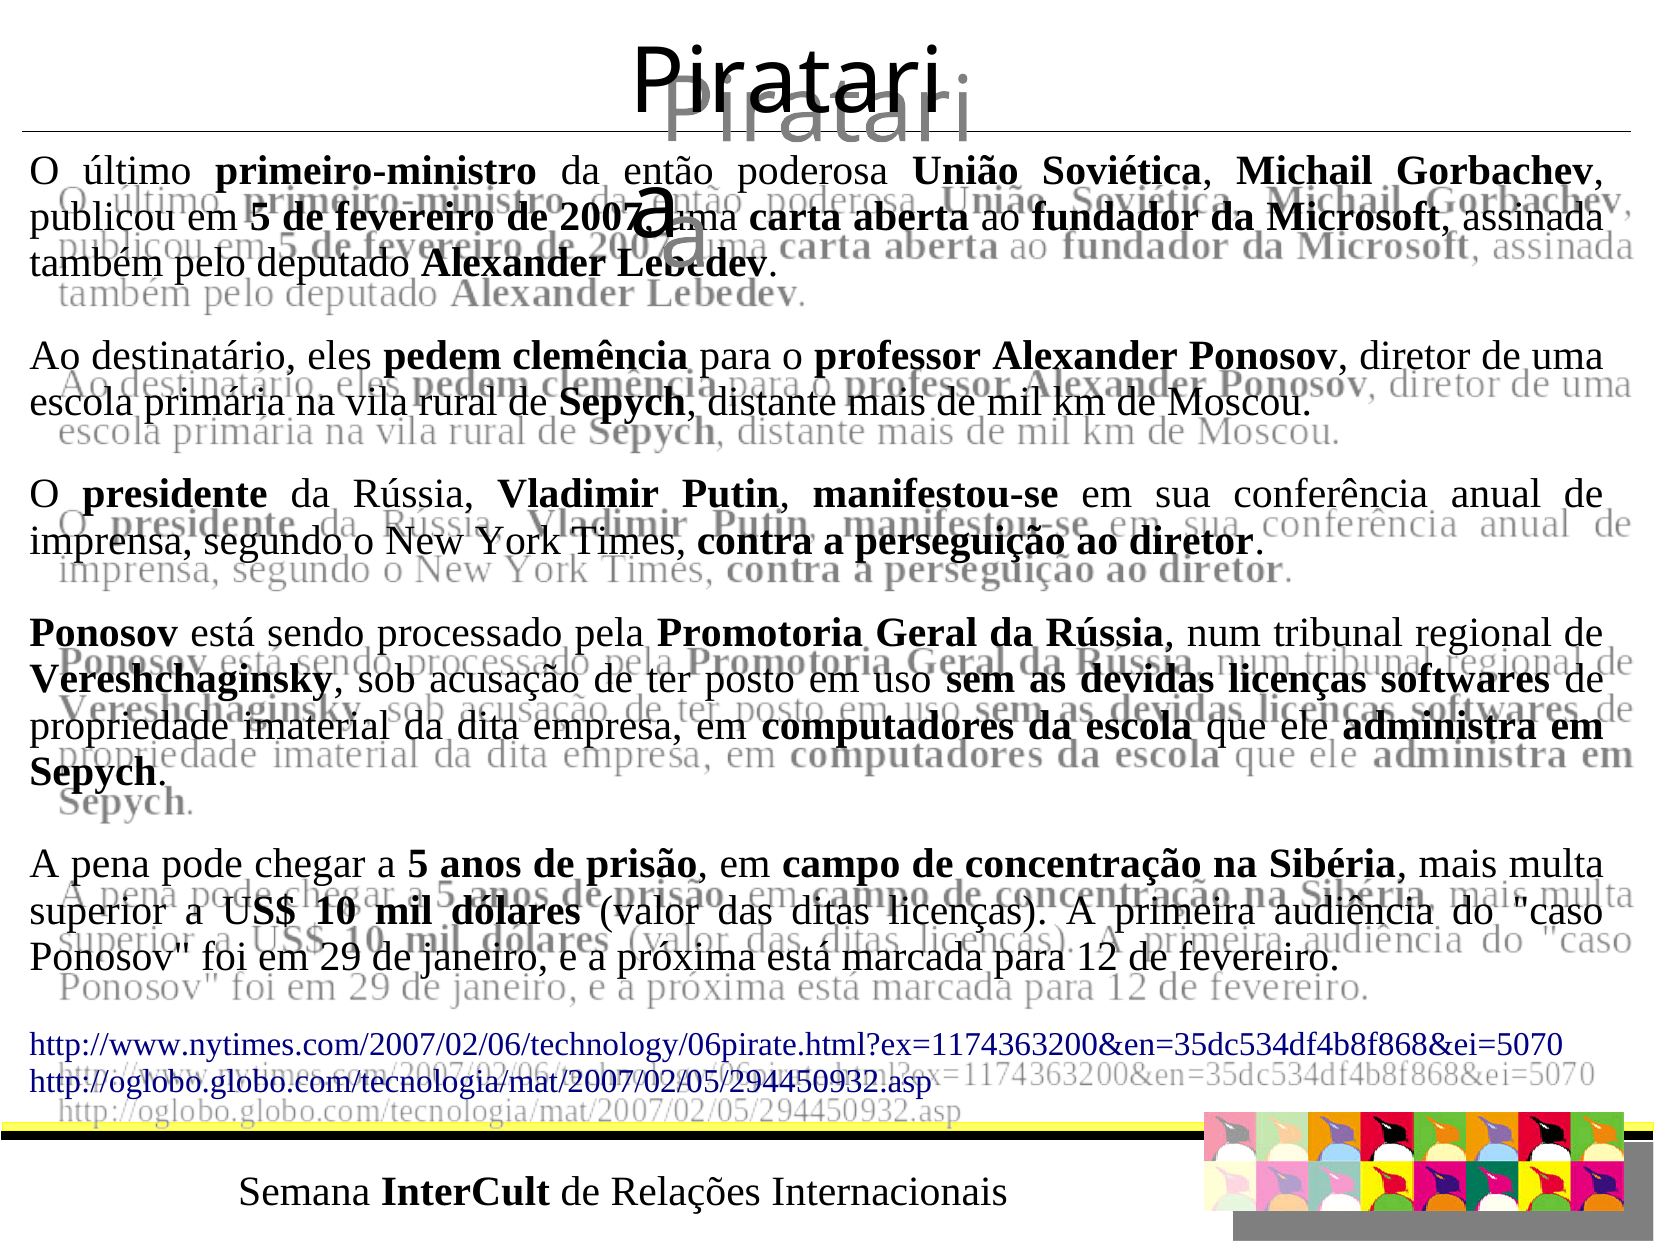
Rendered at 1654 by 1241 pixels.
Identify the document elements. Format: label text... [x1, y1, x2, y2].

text_box [1624, 1122, 1654, 1140]
text_box Semana InterCult de Relações Internacionais [238, 1193, 1009, 1217]
text_box [1, 1122, 29, 1140]
chart [1204, 1112, 1624, 1211]
text_box Pirataria [629, 14, 974, 125]
text_box O último primeiro-ministro da então poderosa União Soviética, Michail Gorbachev, publicou em 5 de fevereiro de 2007, uma carta aberta ao fundador da Microsoft, assinada também pelo deputado Alexander Lebedev. Ao destinatário, eles pedem clemência para o professor Alexander Ponosov, diretor de uma escola primária na vila rural de Sepych, distante mais de mil km de Moscou. O presidente da Rússia, Vladimir Putin, manifestou-se em sua conferência anual de imprensa, segundo o New York Times, contra a perseguição ao diretor. Ponosov está sendo processado pela Promotoria Geral da Rússia, num tribunal regional de Vereshchaginsky, sob acusação de ter posto em uso sem as devidas licenças softwares de propriedade imaterial da dita empresa, em computadores da escola que ele administra em Sepych. A pena pode chegar a 5 anos de prisão, em campo de concentração na Sibéria, mais multa superior a US$ 10 mil dólares (valor das ditas licenças). A primeira audiência do "caso Ponosov" foi em 29 de janeiro, e a próxima está marcada para 12 de fevereiro. http://www.nytimes.com/2007/02/06/technology/06pirate.html?ex=1174363200&en=35dc534df4b8f868&ei=5070 http://oglobo.globo.com/tecnologia/mat/2007/02/05/294450932.asp [29, 146, 1605, 1193]
